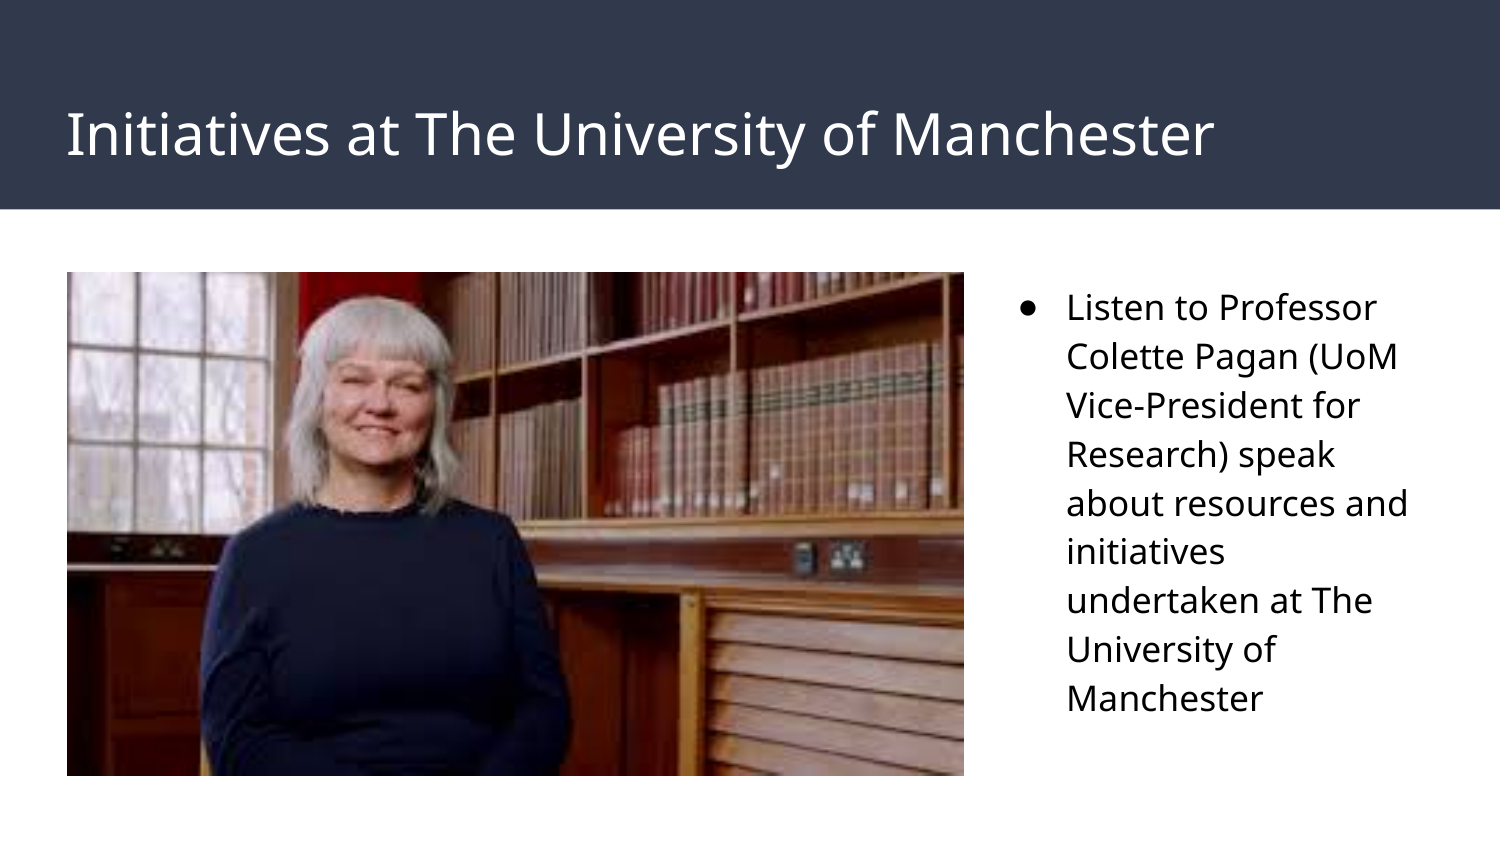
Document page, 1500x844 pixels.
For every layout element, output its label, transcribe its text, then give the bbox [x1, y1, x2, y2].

text_box Listen to Professor Colette Pagan (UoM Vice-President for Research) speak about resources and initiatives undertaken at The University of Manchester [976, 263, 1439, 792]
picture [67, 272, 964, 777]
title Initiatives at The University of Manchester [51, 82, 1500, 185]
